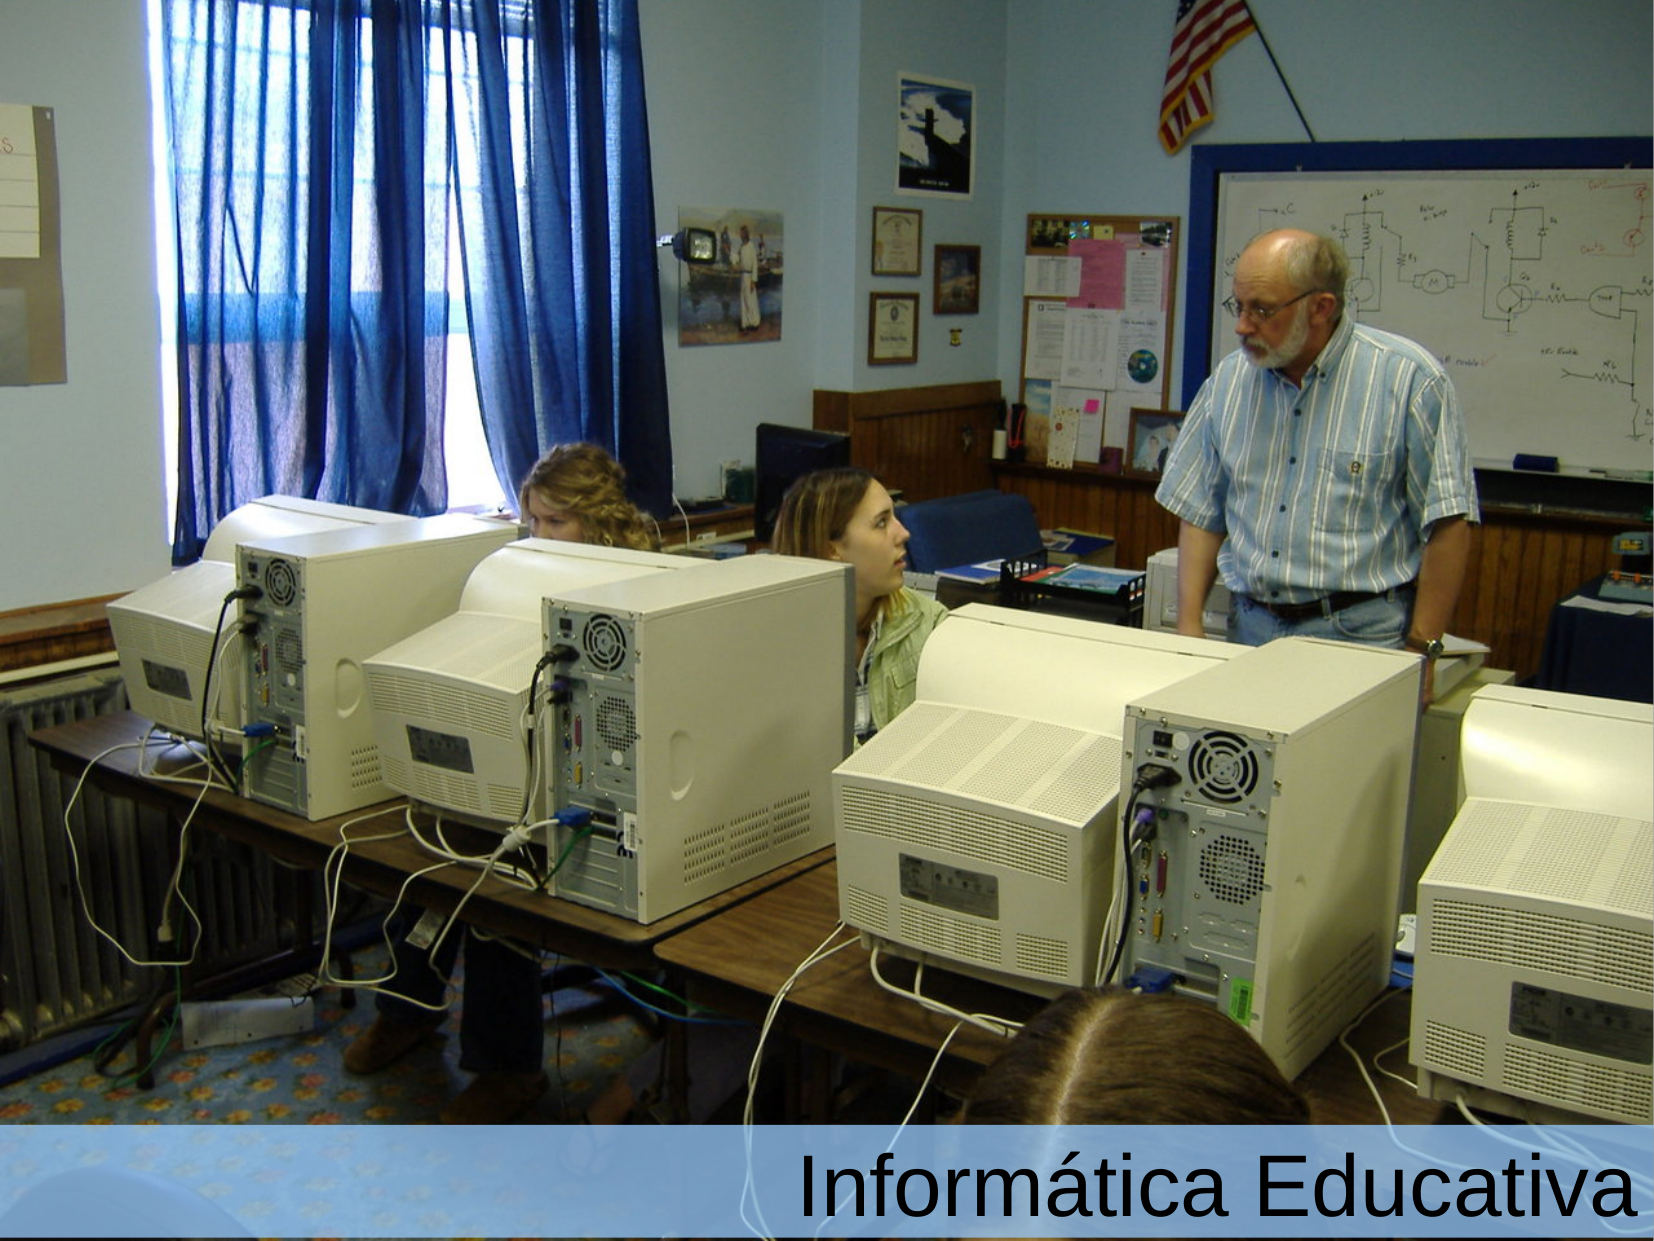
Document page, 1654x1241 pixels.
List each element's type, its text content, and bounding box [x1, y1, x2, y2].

picture [0, 0, 1654, 1124]
text_box Informática Educativa [0, 1124, 1654, 1238]
